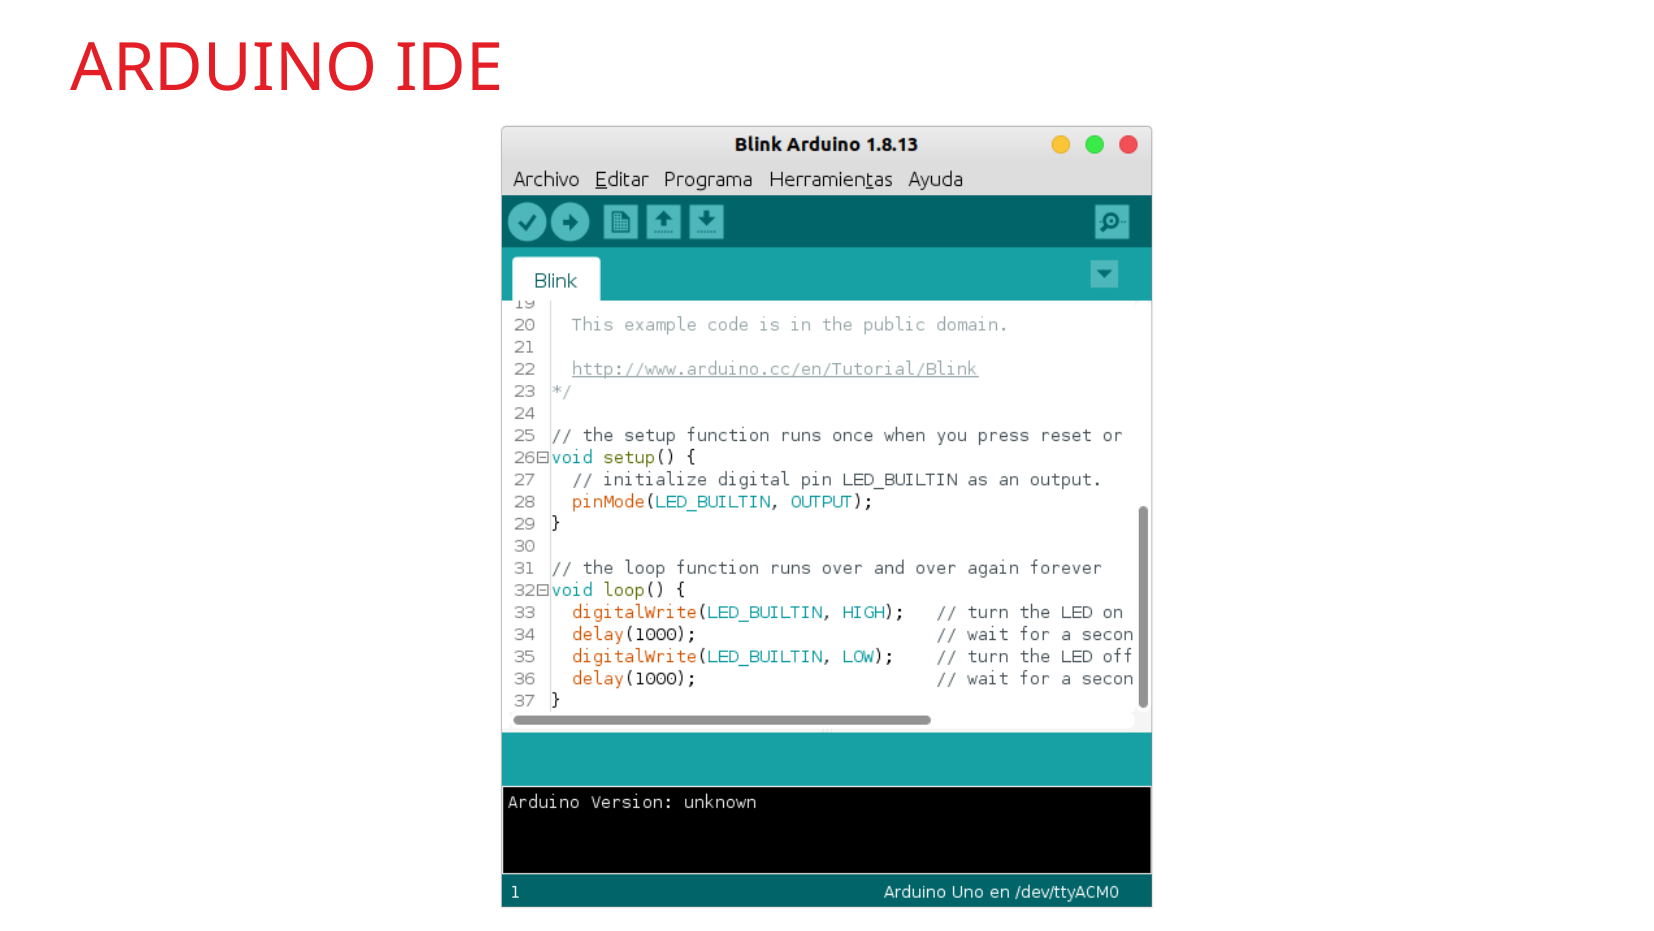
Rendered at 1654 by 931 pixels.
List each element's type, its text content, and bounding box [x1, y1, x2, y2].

picture [489, 116, 1165, 920]
title ARDUINO IDE [70, 11, 1347, 118]
